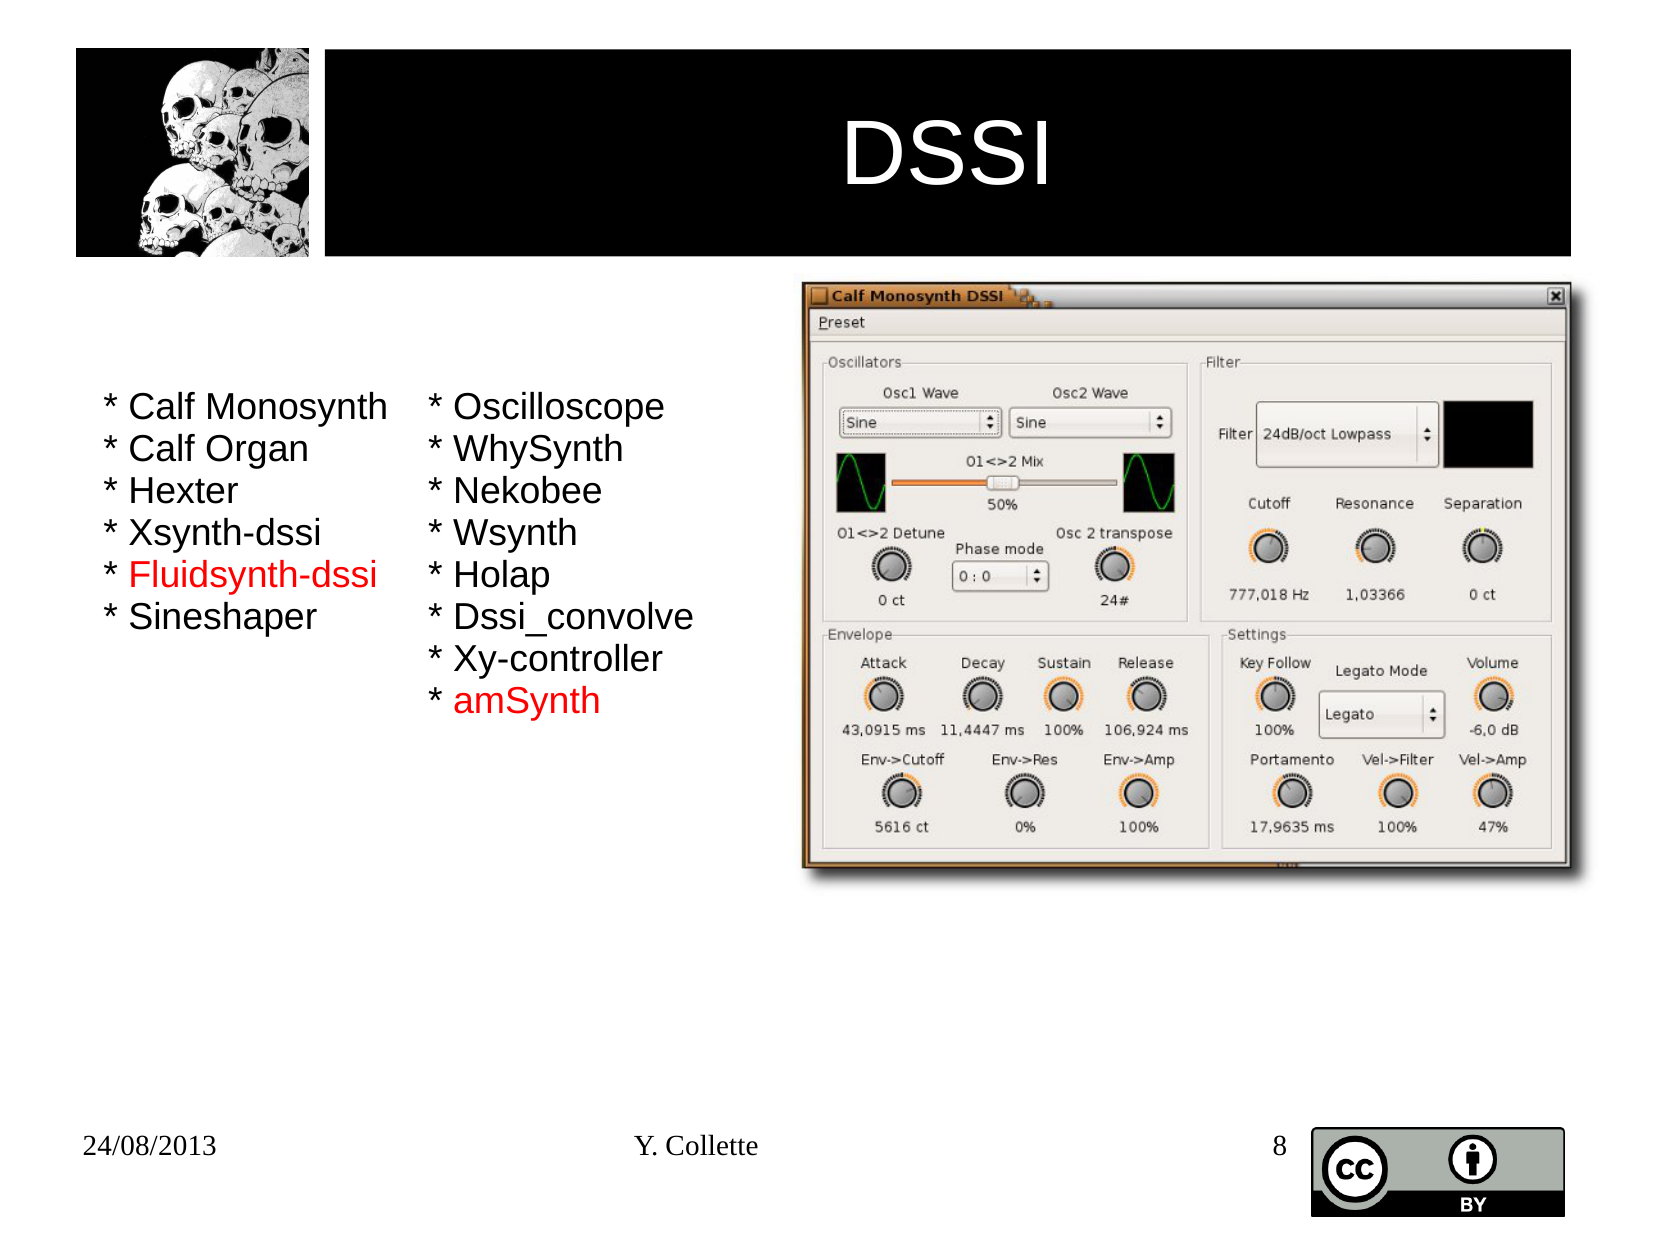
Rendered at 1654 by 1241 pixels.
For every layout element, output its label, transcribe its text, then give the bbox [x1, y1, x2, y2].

picture [793, 273, 1601, 898]
title DSSI [324, 49, 1571, 257]
picture [76, 48, 309, 257]
text_box * Calf Monosynth * Calf Organ * Hexter * Xsynth-dssi * Fluidsynth-dssi * Sineshaper [88, 377, 413, 645]
text_box * Oscilloscope * WhySynth * Nekobee * Wsynth * Holap * Dssi_convolve * Xy-controller * amSynth [413, 377, 756, 729]
picture [1311, 1127, 1565, 1217]
